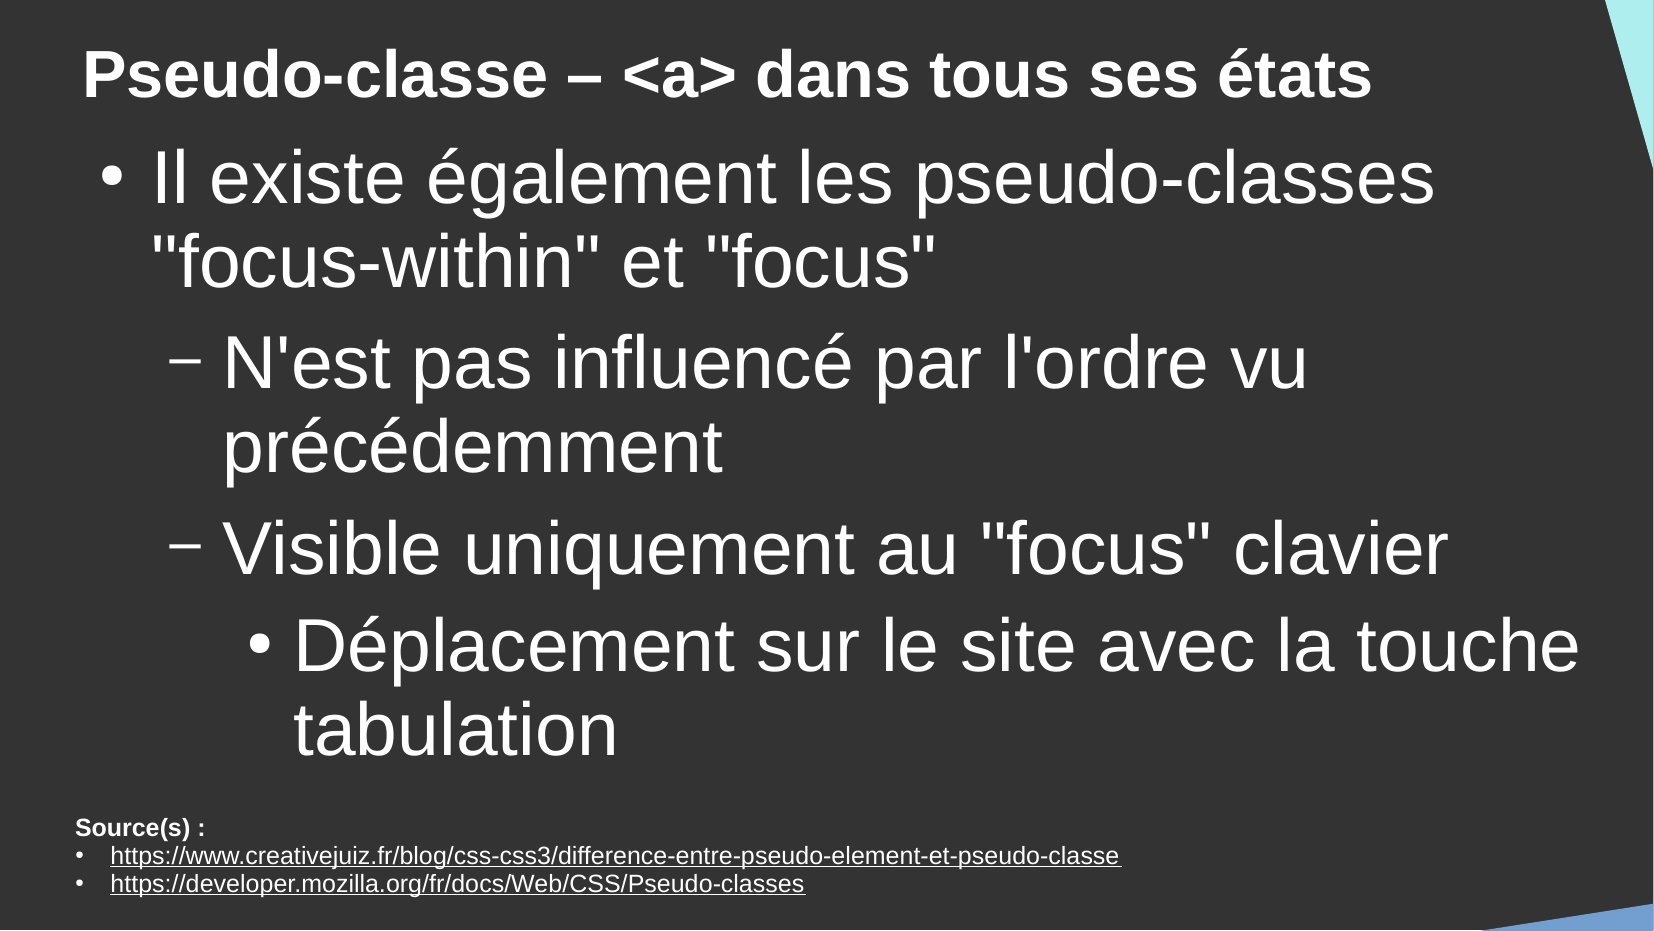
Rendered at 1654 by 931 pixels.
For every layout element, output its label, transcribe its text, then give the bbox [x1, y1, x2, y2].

list Il existe également les pseudo-classes "focus-within" et "focus" N'est pas influencé par l'ordre vu précédemment Visible uniquement au "focus" clavier Déplacement sur le site avec la touche tabulation [80, 135, 1605, 780]
text_box [1605, 0, 1654, 172]
text_box [1478, 903, 1654, 931]
title Pseudo-classe – <a> dans tous ses états [82, 37, 1571, 114]
text_box Source(s) : https://www.creativejuiz.fr/blog/css-css3/difference-entre-pseudo-element-et-pseudo-classe https://developer.mozilla.org/fr/docs/Web/CSS/Pseudo-classes [60, 806, 1546, 931]
